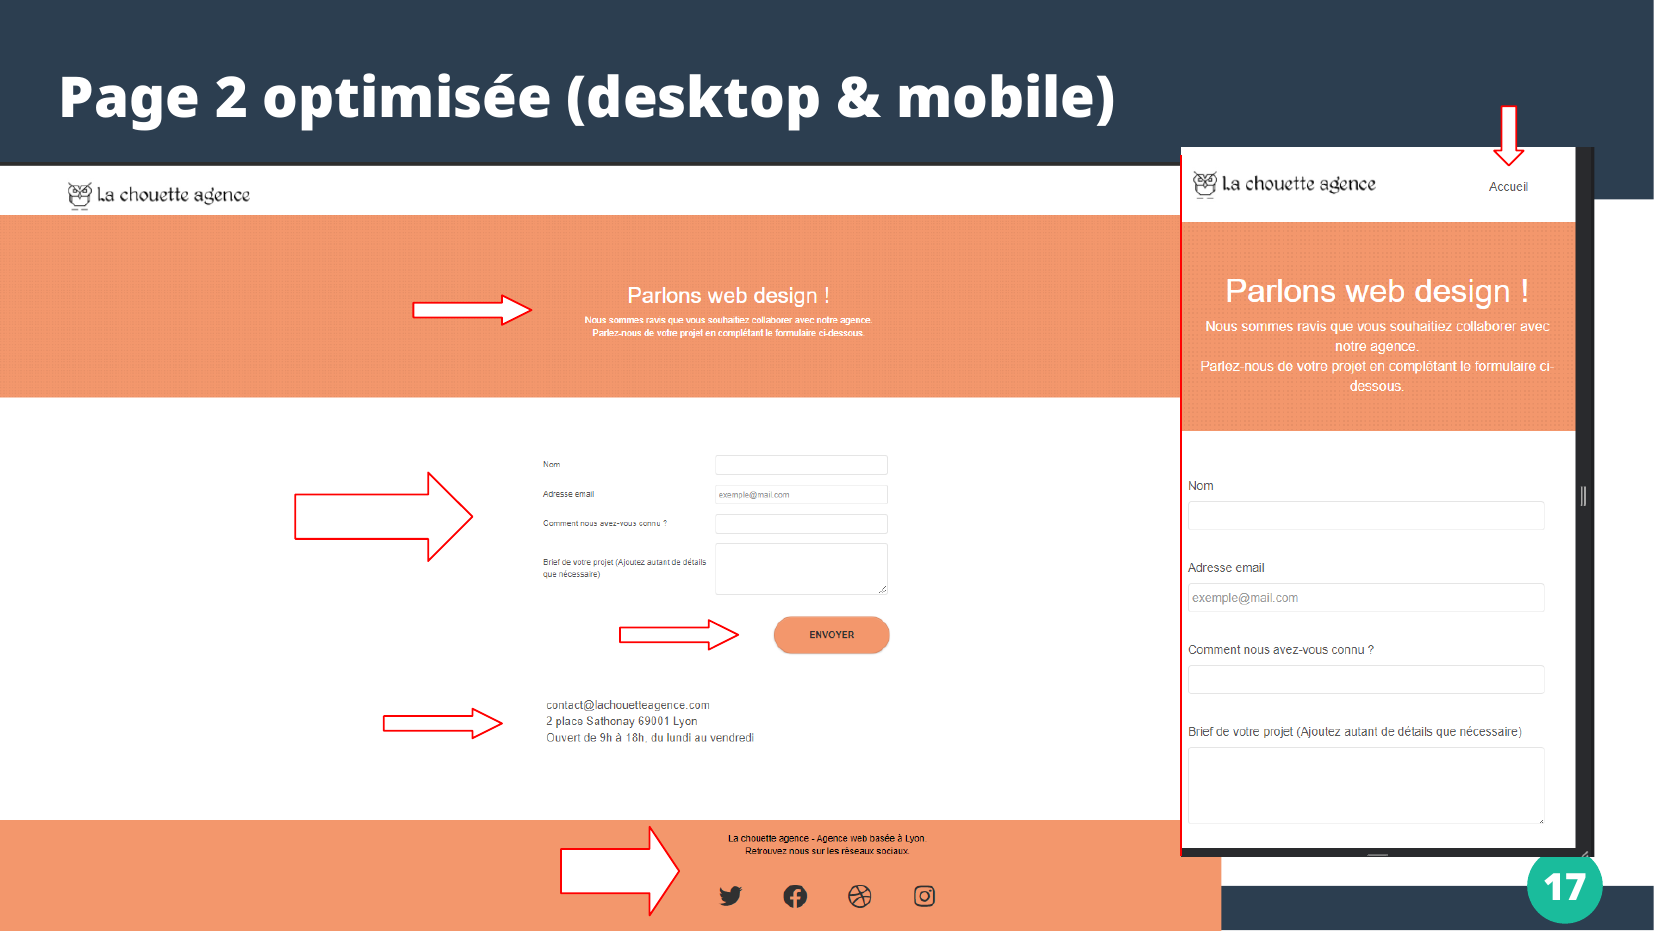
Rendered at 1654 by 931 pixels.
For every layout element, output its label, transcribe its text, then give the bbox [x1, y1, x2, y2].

text_box [620, 620, 739, 650]
text_box [413, 295, 532, 325]
text_box [383, 708, 503, 739]
title Page 2 optimisée (desktop & mobile) [59, 37, 1595, 155]
text_box [295, 472, 473, 562]
text_box [561, 826, 680, 916]
picture [0, 147, 1595, 931]
text_box [1494, 106, 1524, 166]
